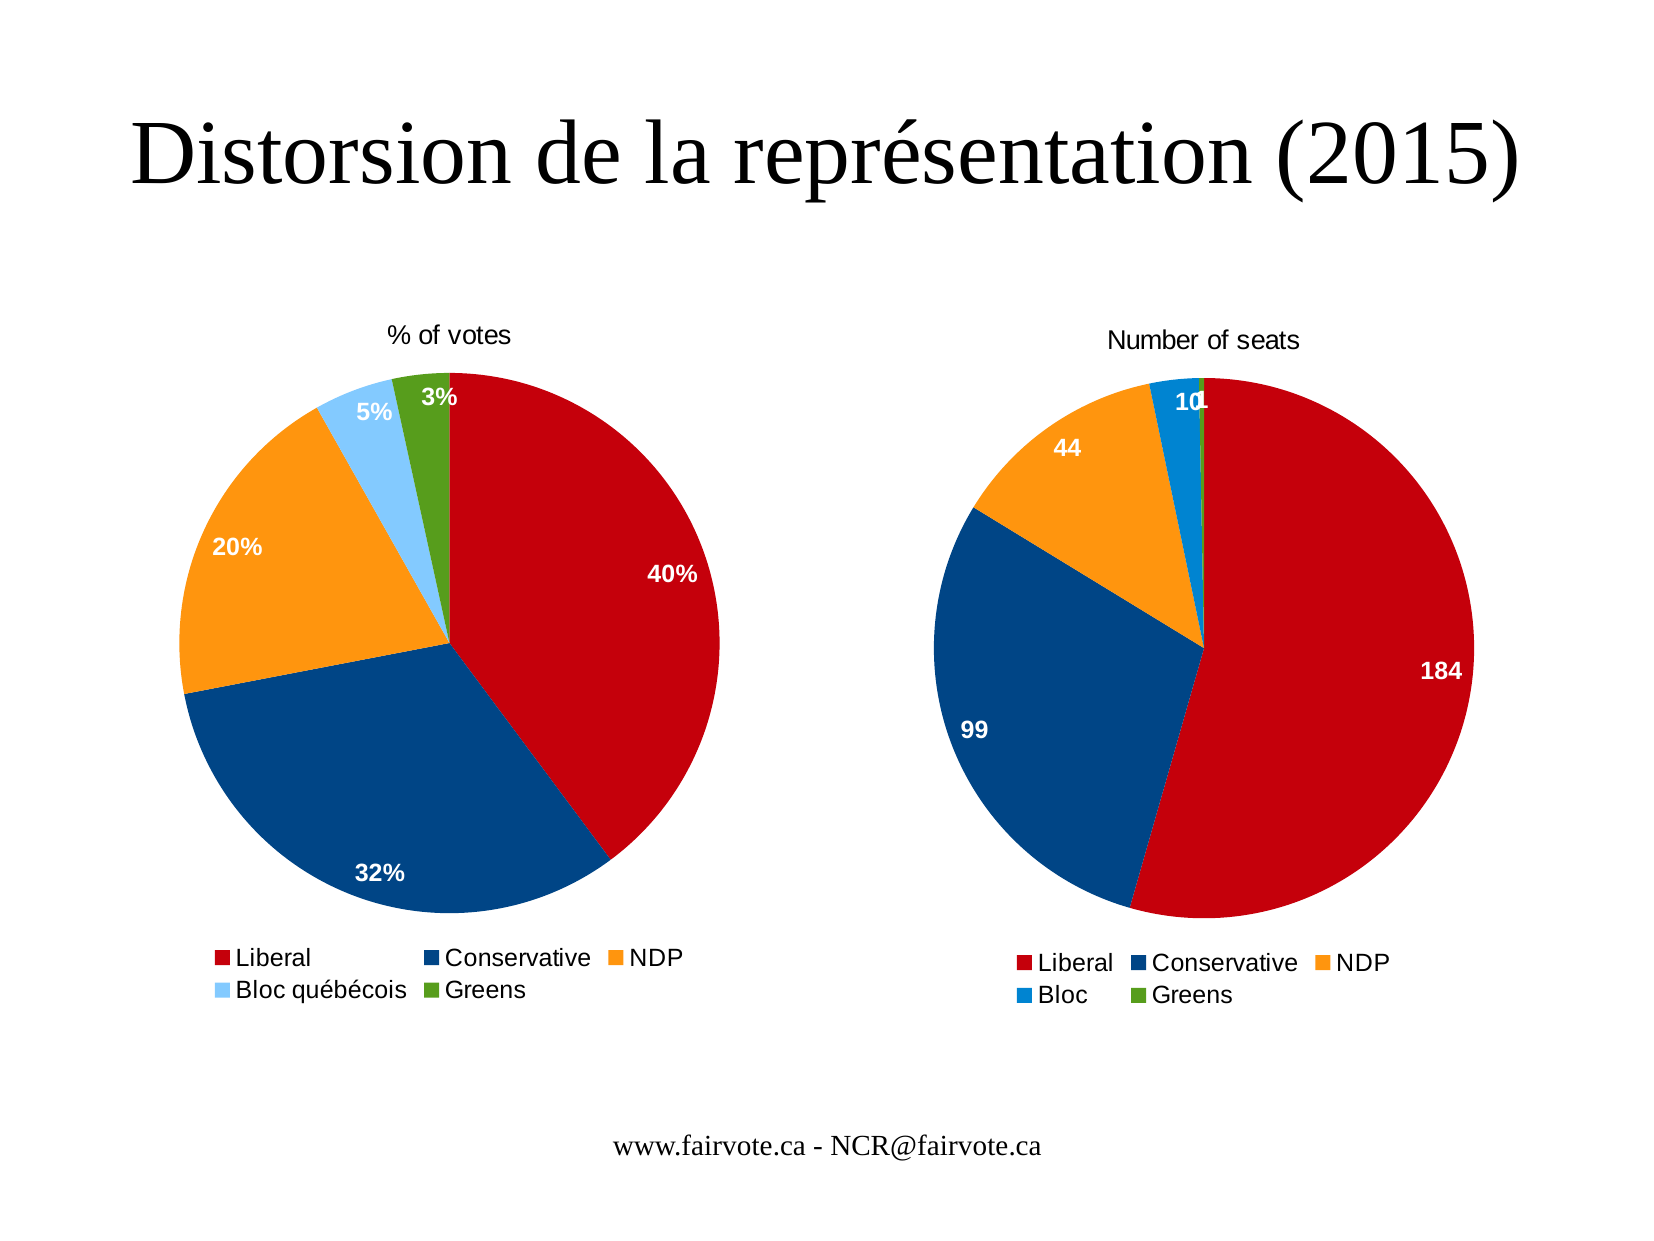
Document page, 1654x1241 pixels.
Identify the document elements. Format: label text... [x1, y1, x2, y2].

chart [94, 290, 805, 1010]
title Distorsion de la représentation (2015) [82, 49, 1571, 257]
chart [849, 295, 1560, 1015]
